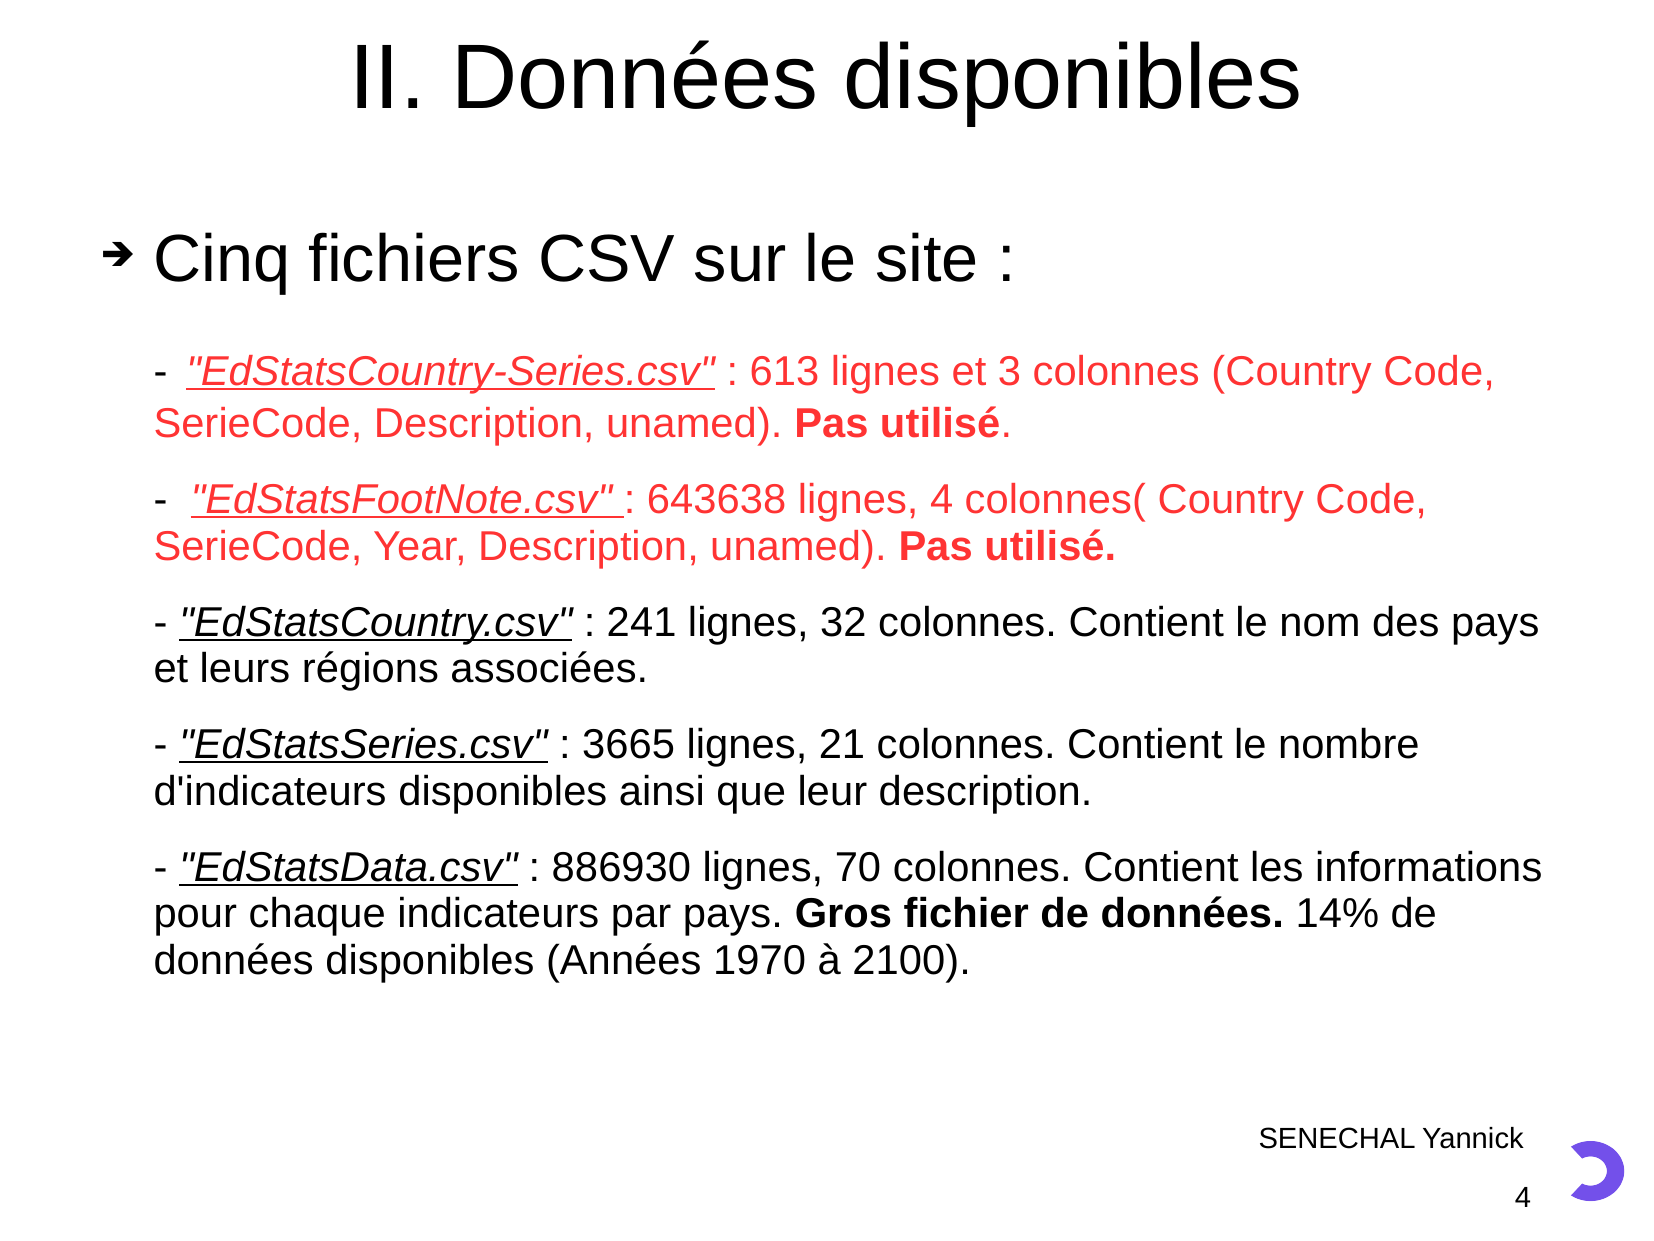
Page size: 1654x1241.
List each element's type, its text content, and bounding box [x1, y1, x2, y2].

list Cinq fichiers CSV sur le site : - "EdStatsCountry-Series.csv" : 613 lignes et 3 colonnes (Country Code, SerieCode, Description, unamed). Pas utilisé. - "EdStatsFootNote.csv" : 643638 lignes, 4 colonnes( Country Code, SerieCode, Year, Description, unamed). Pas utilisé. - "EdStatsCountry.csv" : 241 lignes, 32 colonnes. Contient le nom des pays et leurs régions associées. - "EdStatsSeries.csv" : 3665 lignes, 21 colonnes. Contient le nombre d'indicateurs disponibles ainsi que leur description. - "EdStatsData.csv" : 886930 lignes, 70 colonnes. Contient les informations pour chaque indicateurs par pays. Gros fichier de données. 14% de données disponibles (Années 1970 à 2100). [82, 220, 1571, 1040]
title II. Données disponibles [82, 23, 1571, 130]
picture [1539, 1125, 1642, 1217]
